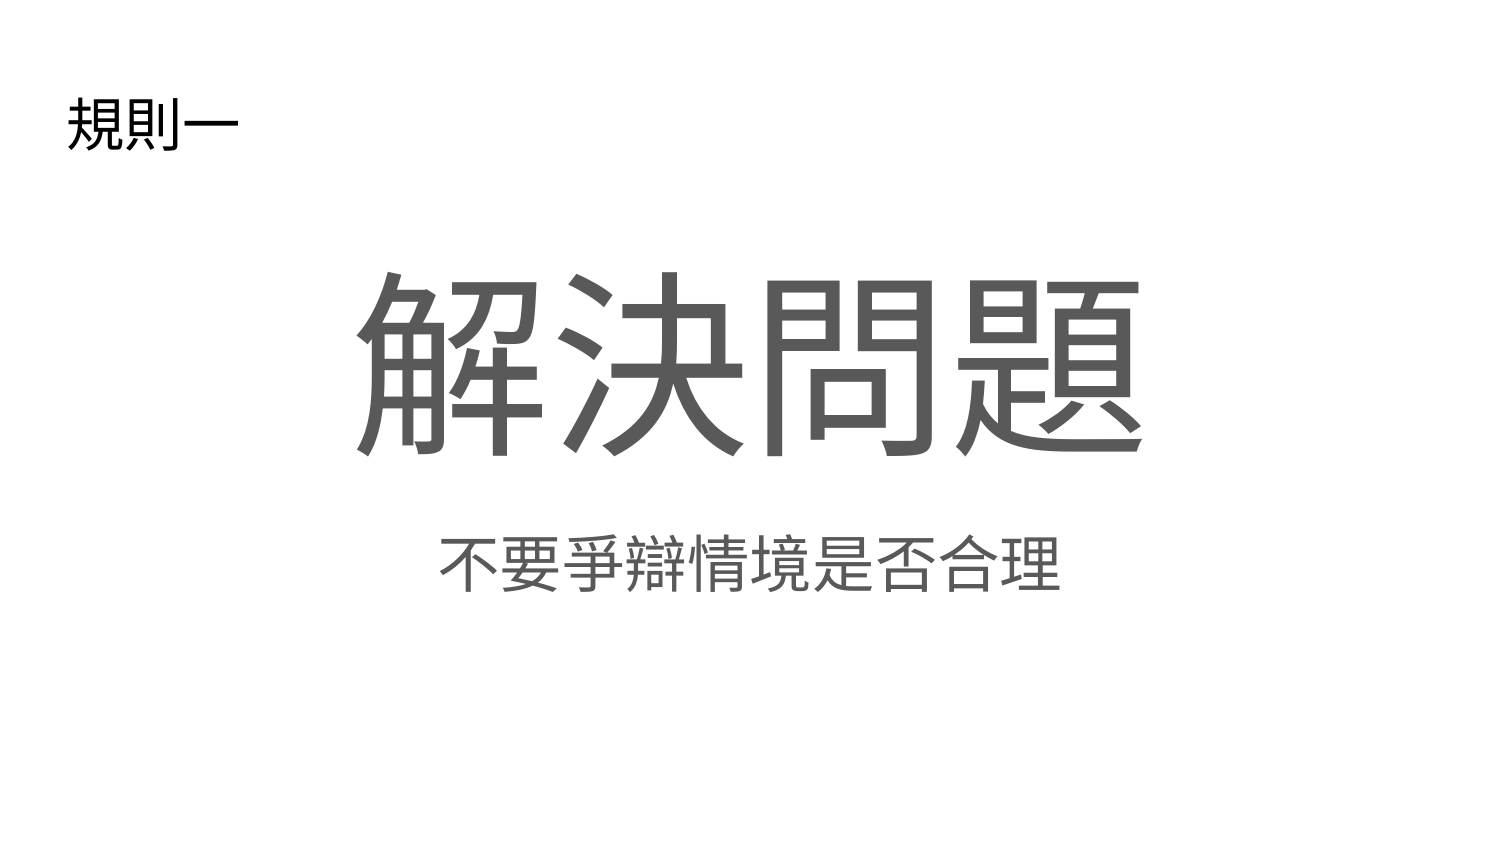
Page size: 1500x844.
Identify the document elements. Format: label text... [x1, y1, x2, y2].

list 解決問題 不要爭辯情境是否合理 [51, 189, 1449, 750]
title 規則一 [51, 72, 1449, 167]
